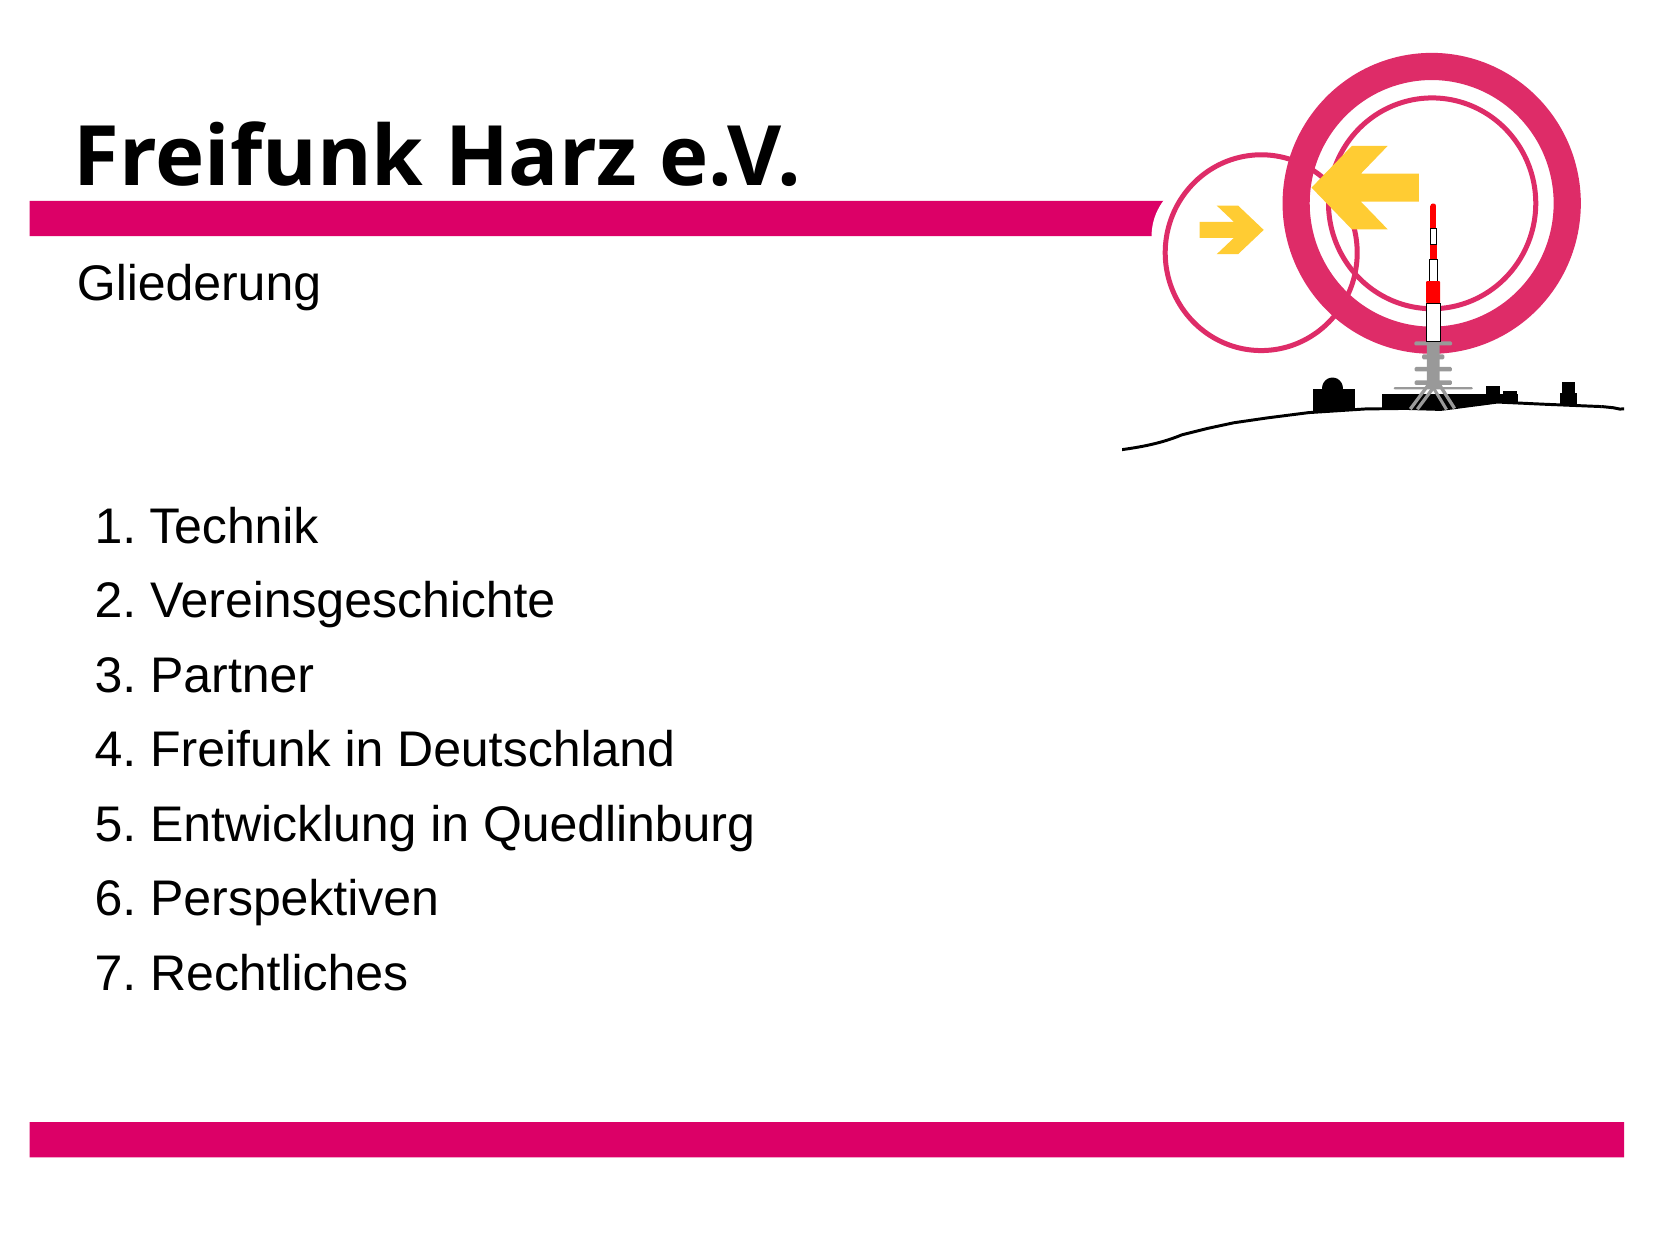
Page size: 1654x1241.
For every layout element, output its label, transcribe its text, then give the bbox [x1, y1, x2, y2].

text_box Gliederung [76, 224, 697, 343]
subtitle 1. Technik 2. Vereinsgeschichte 3. Partner 4. Freifunk in Deutschland 5. Entwicklung in Quedlinburg 6. Perspektiven 7. Rechtliches [94, 194, 1583, 1155]
